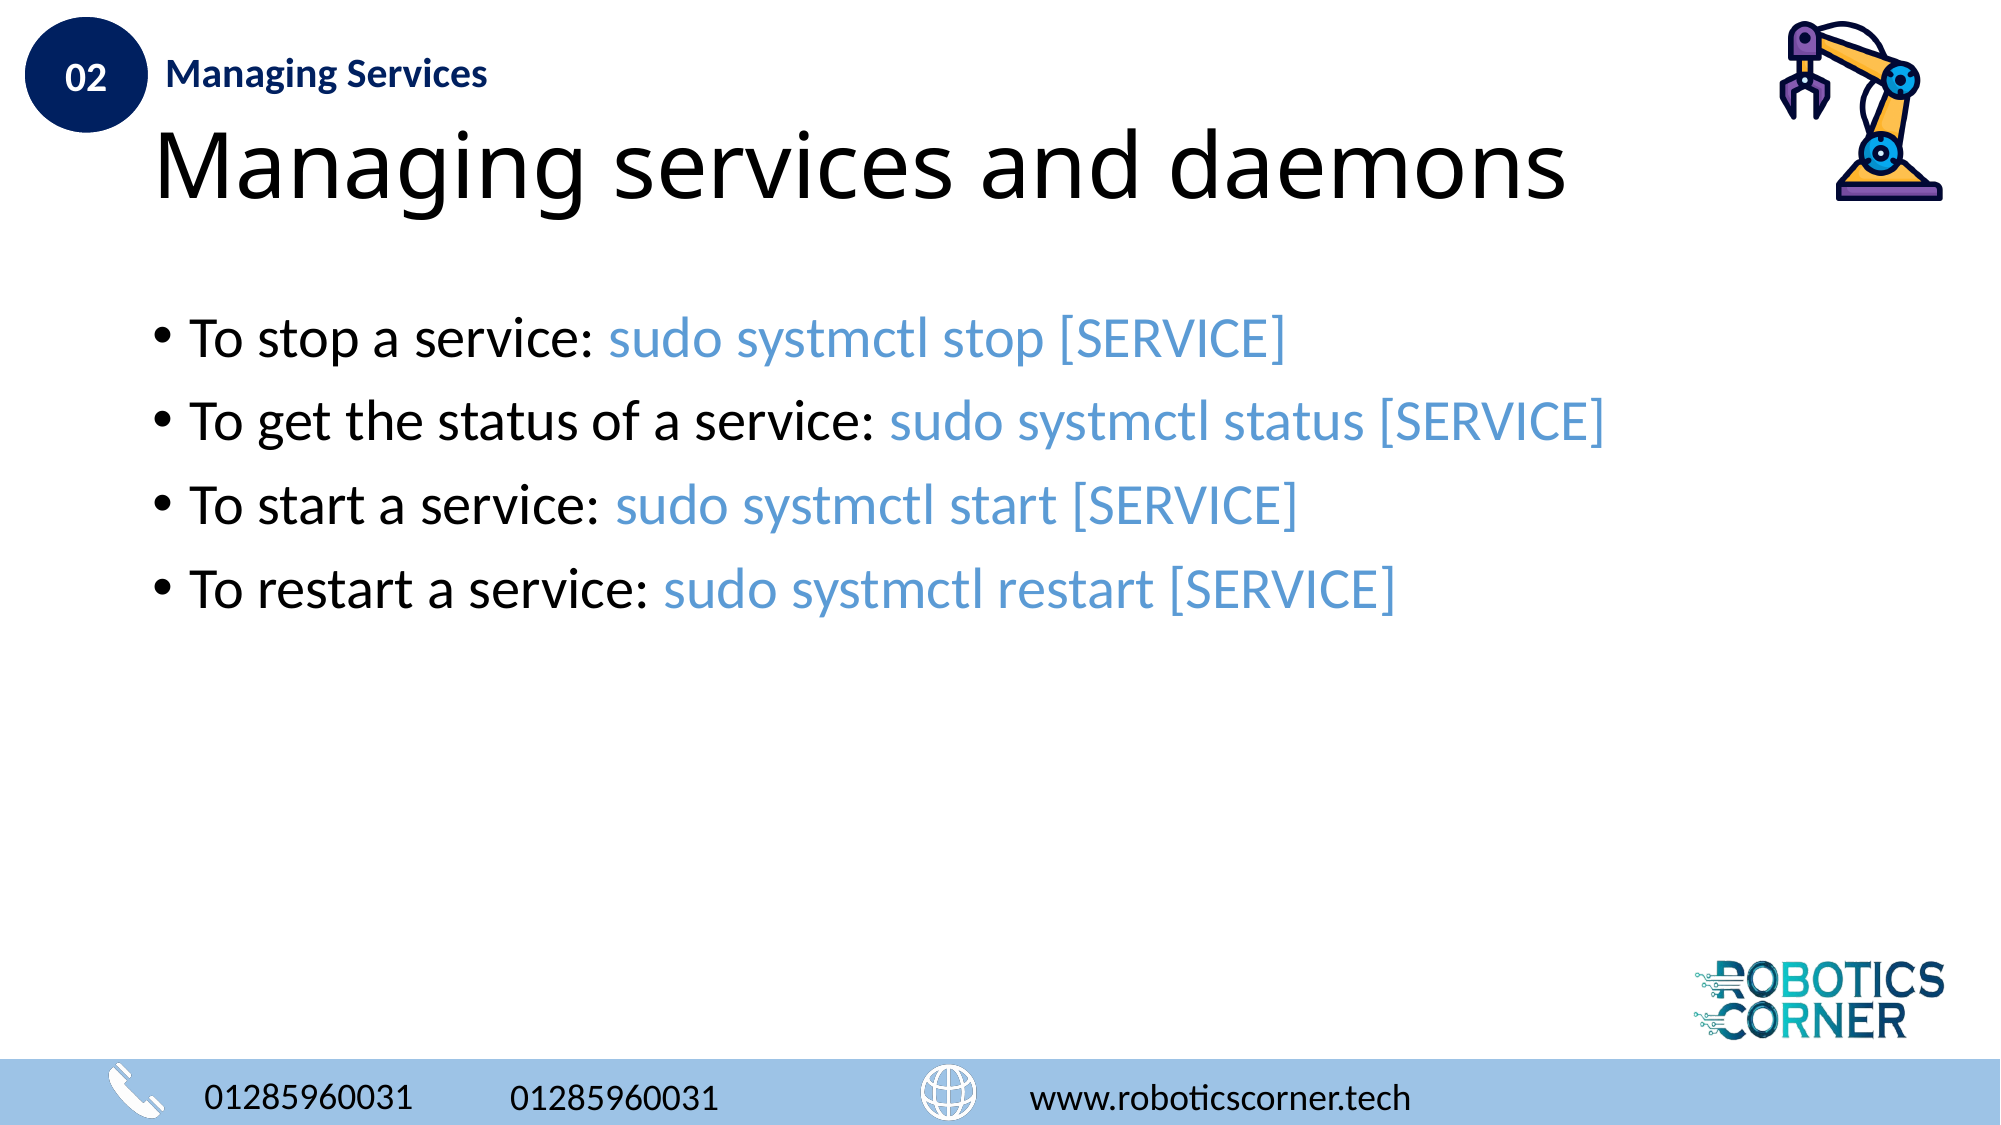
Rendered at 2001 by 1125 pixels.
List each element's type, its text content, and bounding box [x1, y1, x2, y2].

text_box [0, 1059, 915, 1125]
picture [1680, 859, 1953, 1125]
text_box www.roboticscorner.tech [1014, 1065, 1546, 1125]
picture [103, 1057, 170, 1124]
title Managing services and daemons [137, 59, 1863, 278]
list To stop a service: sudo systmctl stop [SERVICE] To get the status of a service: sudo systmctl status [SERVICE] To start a service: sudo systmctl start [SERVICE] To restart a service: sudo systmctl restart [SERVICE] [137, 299, 1863, 1014]
text_box [981, 1059, 1680, 1125]
text_box Managing Services [150, 38, 622, 154]
text_box 01285960031 [189, 1064, 495, 1125]
picture [1771, 21, 1951, 201]
text_box 01285960031 [495, 1064, 827, 1125]
text_box 02 [22, 14, 150, 136]
picture [915, 1059, 981, 1125]
text_box [1953, 1059, 2000, 1125]
